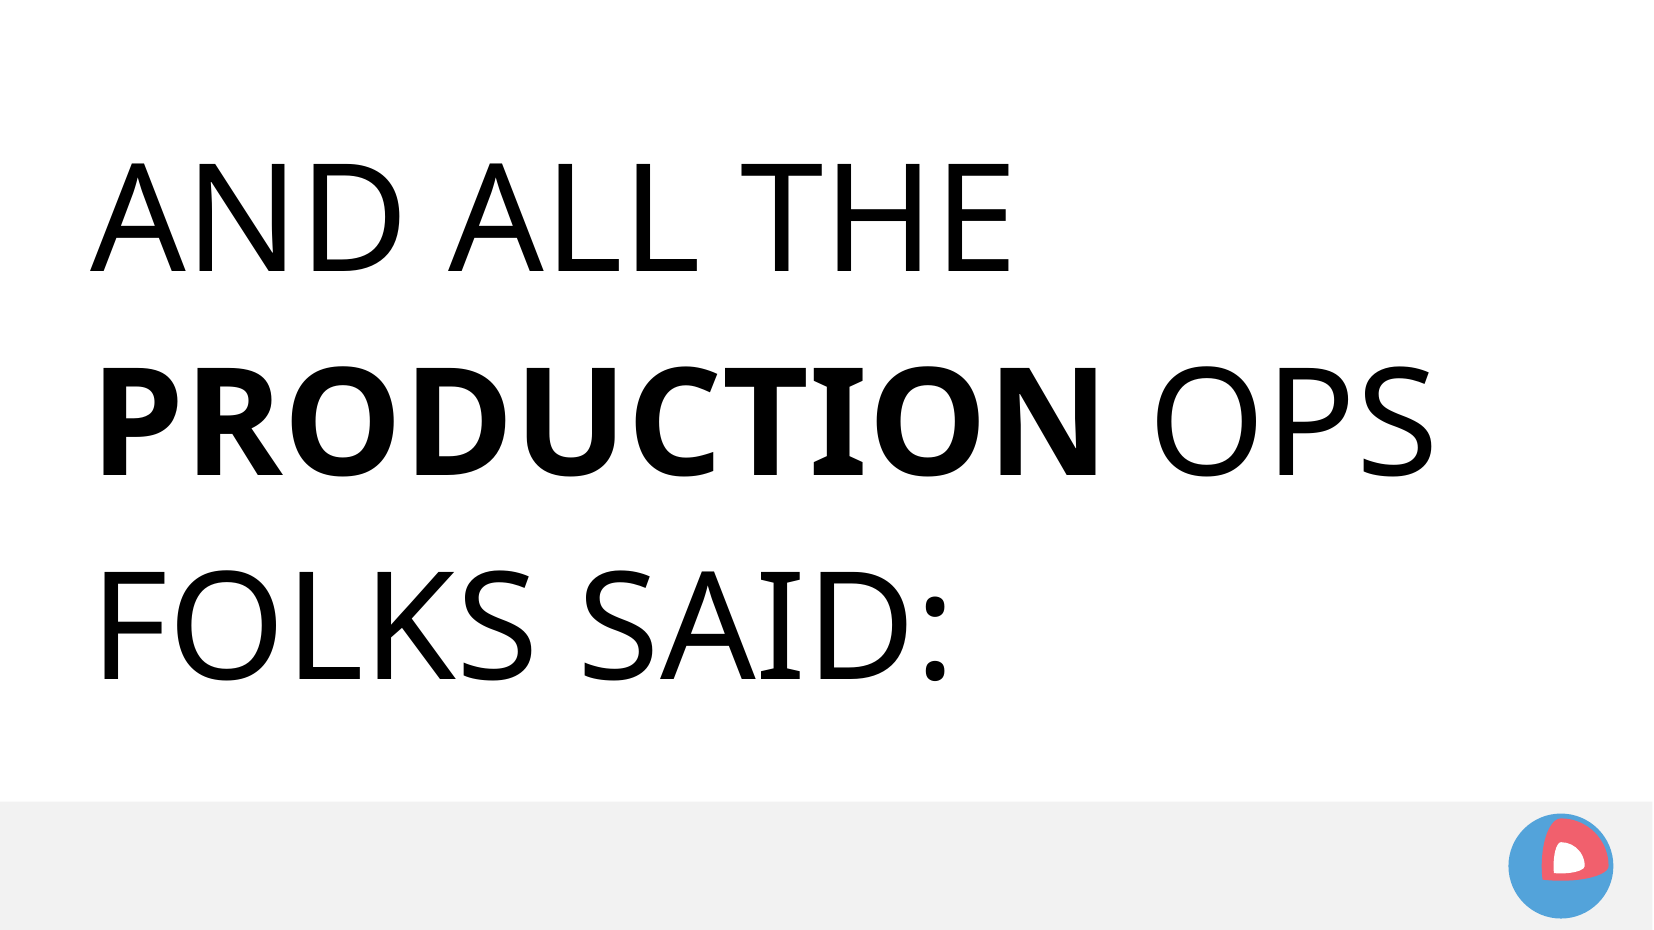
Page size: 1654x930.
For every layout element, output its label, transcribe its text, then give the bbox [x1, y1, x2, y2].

text_box AND ALL THE PRODUCTION OPS FOLKS SAID: [75, 103, 1298, 685]
